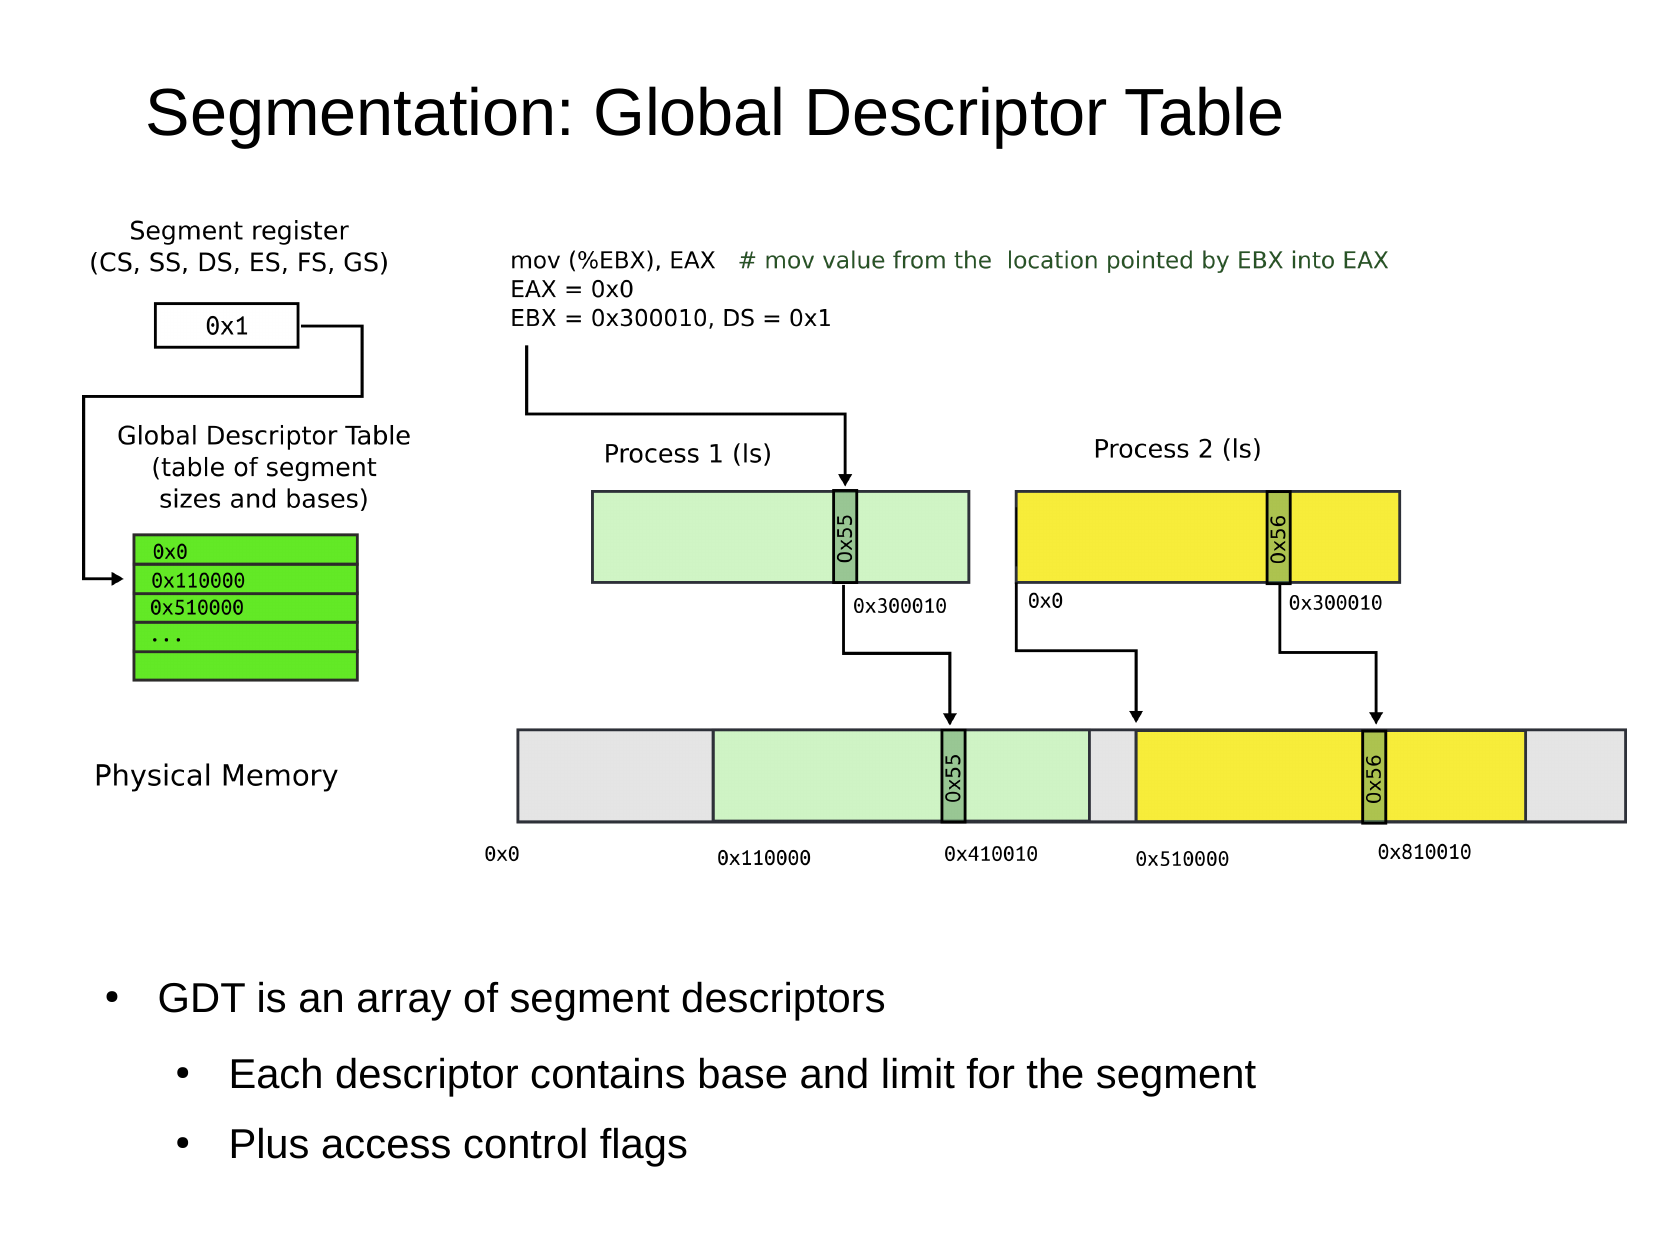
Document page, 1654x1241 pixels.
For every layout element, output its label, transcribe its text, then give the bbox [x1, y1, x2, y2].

list GDT is an array of segment descriptors Each descriptor contains base and limit for the segment Plus access control flags [86, 975, 1576, 1201]
list Segmentation: Global Descriptor Table [82, 75, 1576, 151]
picture [82, 220, 1627, 866]
